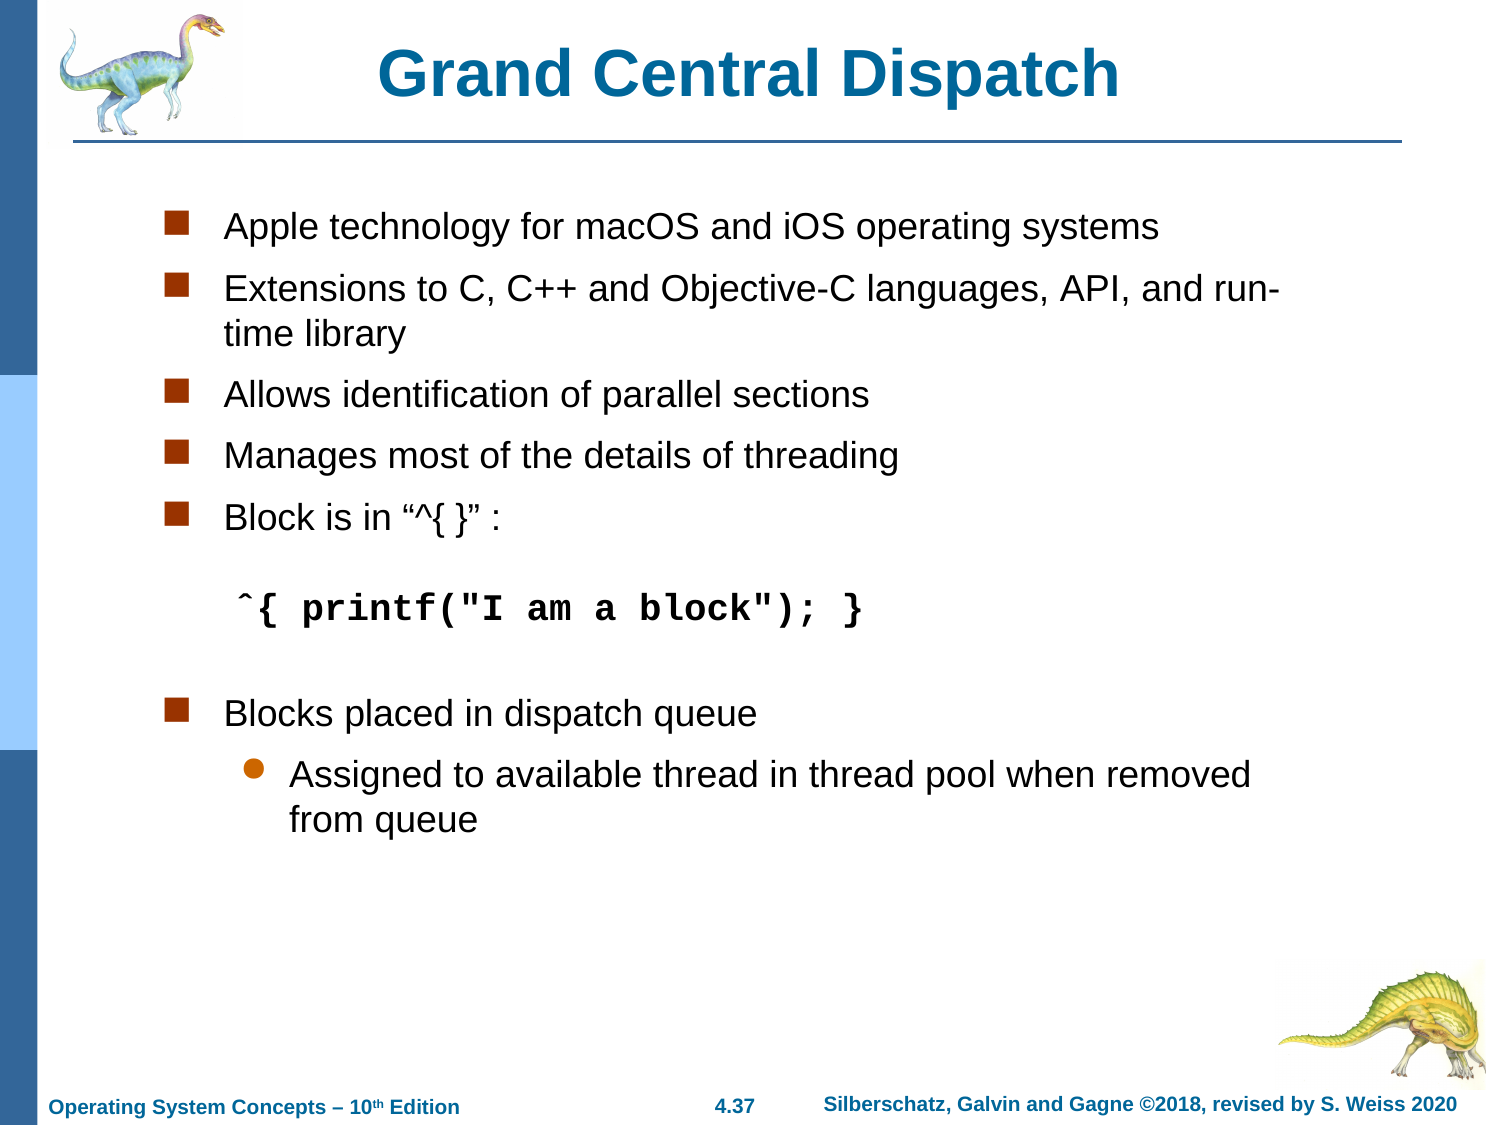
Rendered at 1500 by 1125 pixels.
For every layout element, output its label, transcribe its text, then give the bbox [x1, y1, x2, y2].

picture [46, 0, 243, 149]
list Apple technology for macOS and iOS operating systems Extensions to C, C++ and Objective-C languages, API, and run-time library Allows identification of parallel sections Manages most of the details of threading Block is in “^{ }” : ˆ{ printf("I am a block"); } Blocks placed in dispatch queue Assigned to available thread in thread pool when removed from queue [152, 194, 1338, 930]
picture [1140, 1096, 1148, 1101]
picture [1275, 959, 1486, 1090]
title Grand Central Dispatch [75, 22, 1426, 118]
